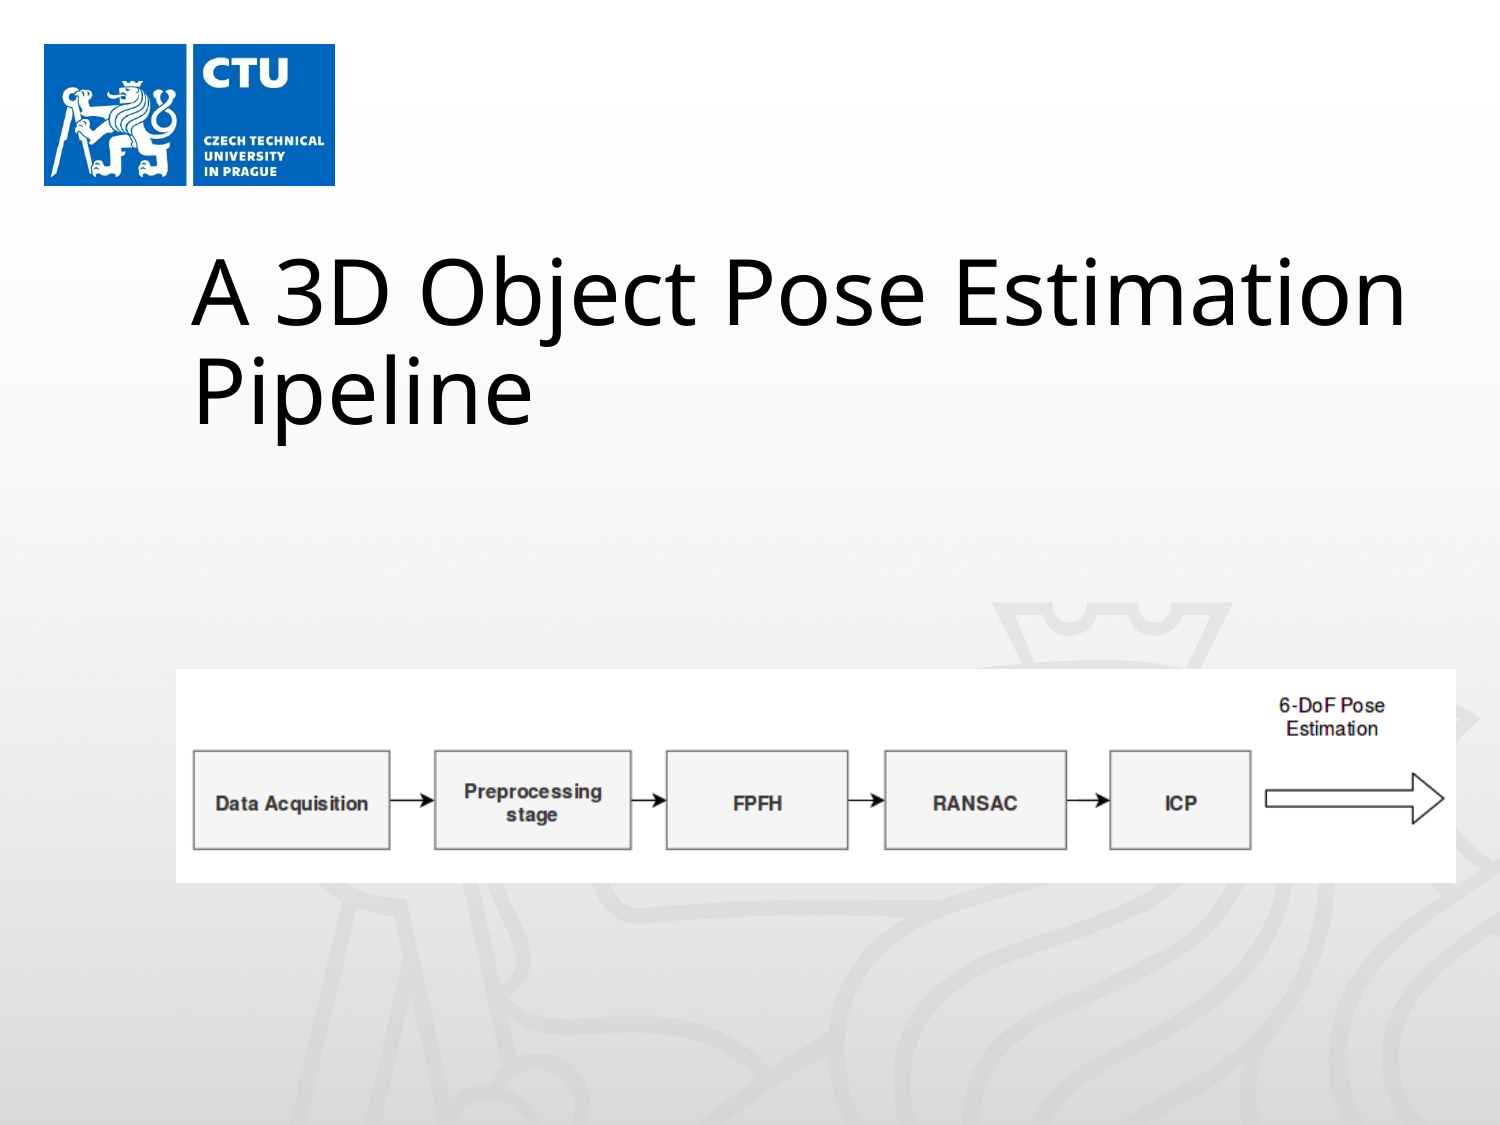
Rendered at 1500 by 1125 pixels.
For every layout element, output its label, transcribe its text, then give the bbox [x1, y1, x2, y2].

title A 3D Object Pose Estimation Pipeline [177, 232, 1456, 458]
picture [0, 0, 1500, 1125]
